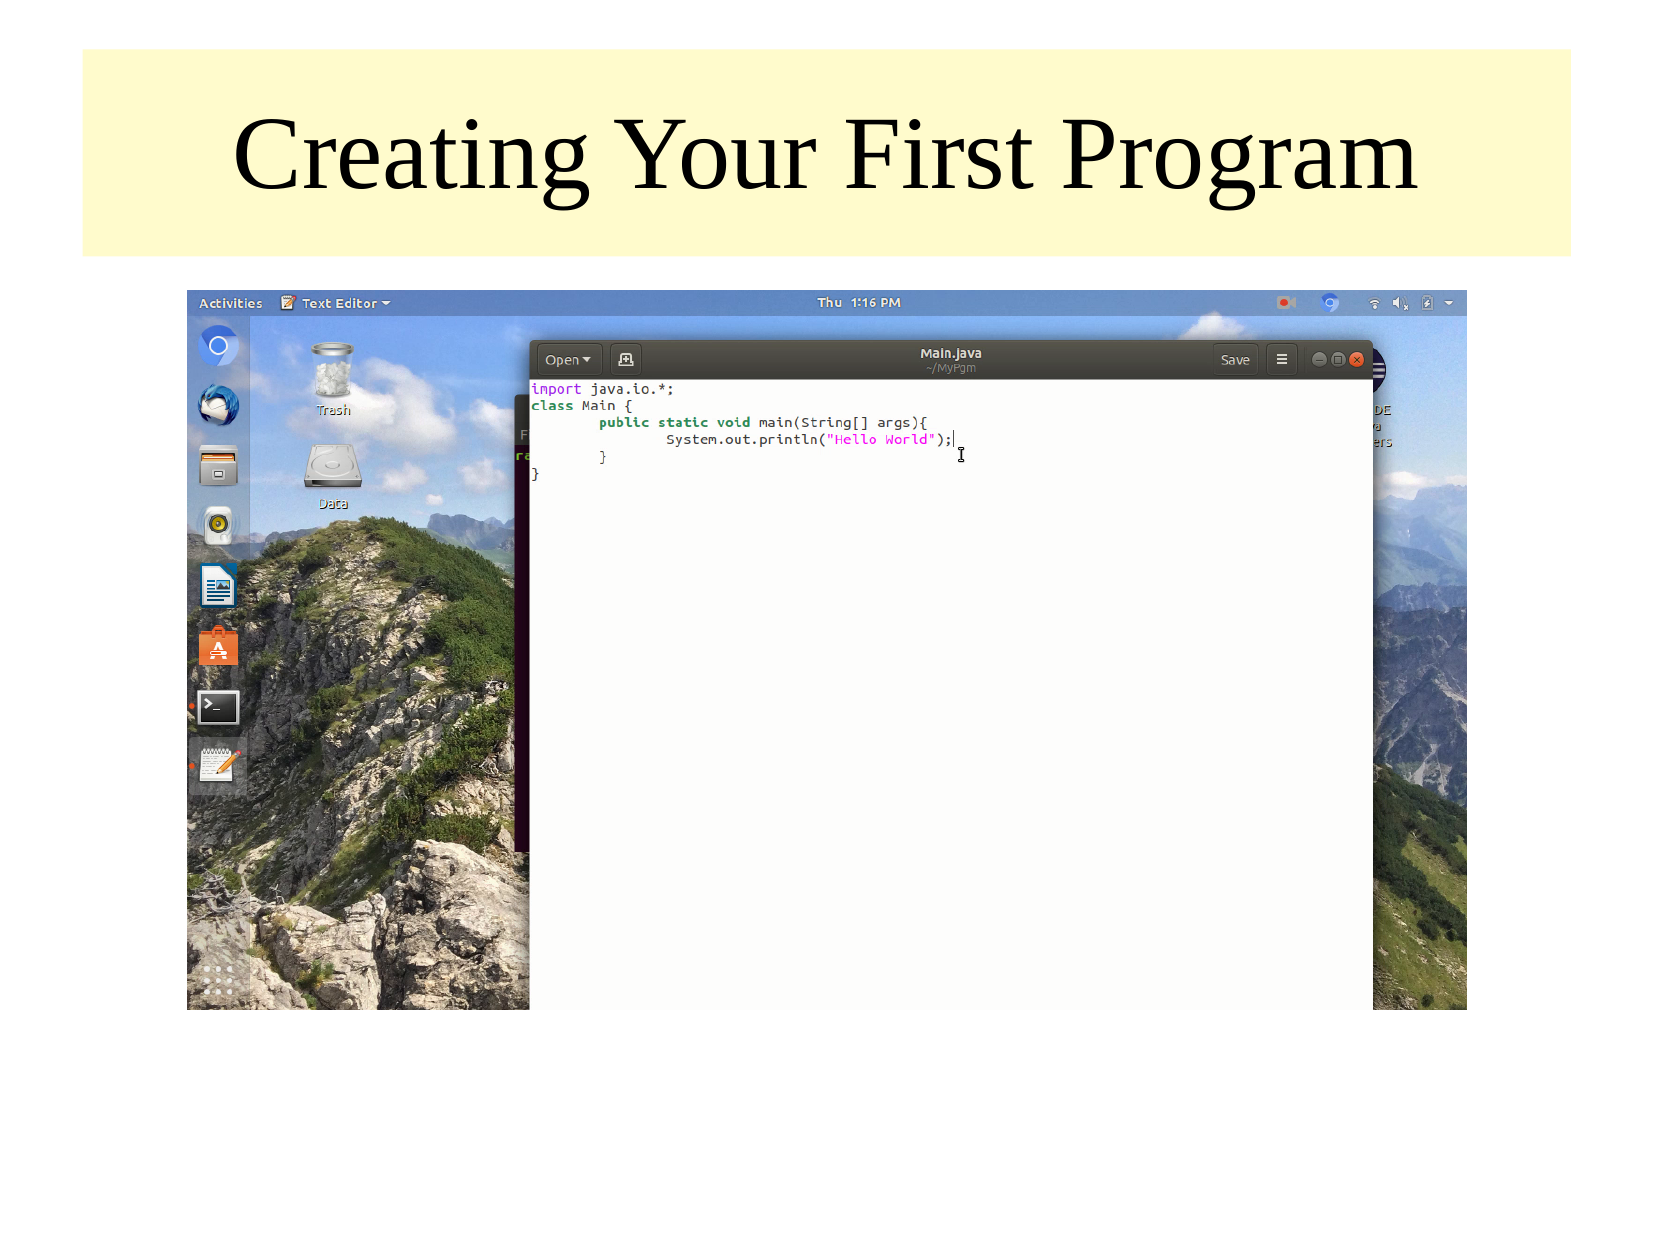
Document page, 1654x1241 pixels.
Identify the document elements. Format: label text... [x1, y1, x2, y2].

picture [187, 290, 1467, 1010]
title Creating Your First Program [82, 49, 1571, 257]
